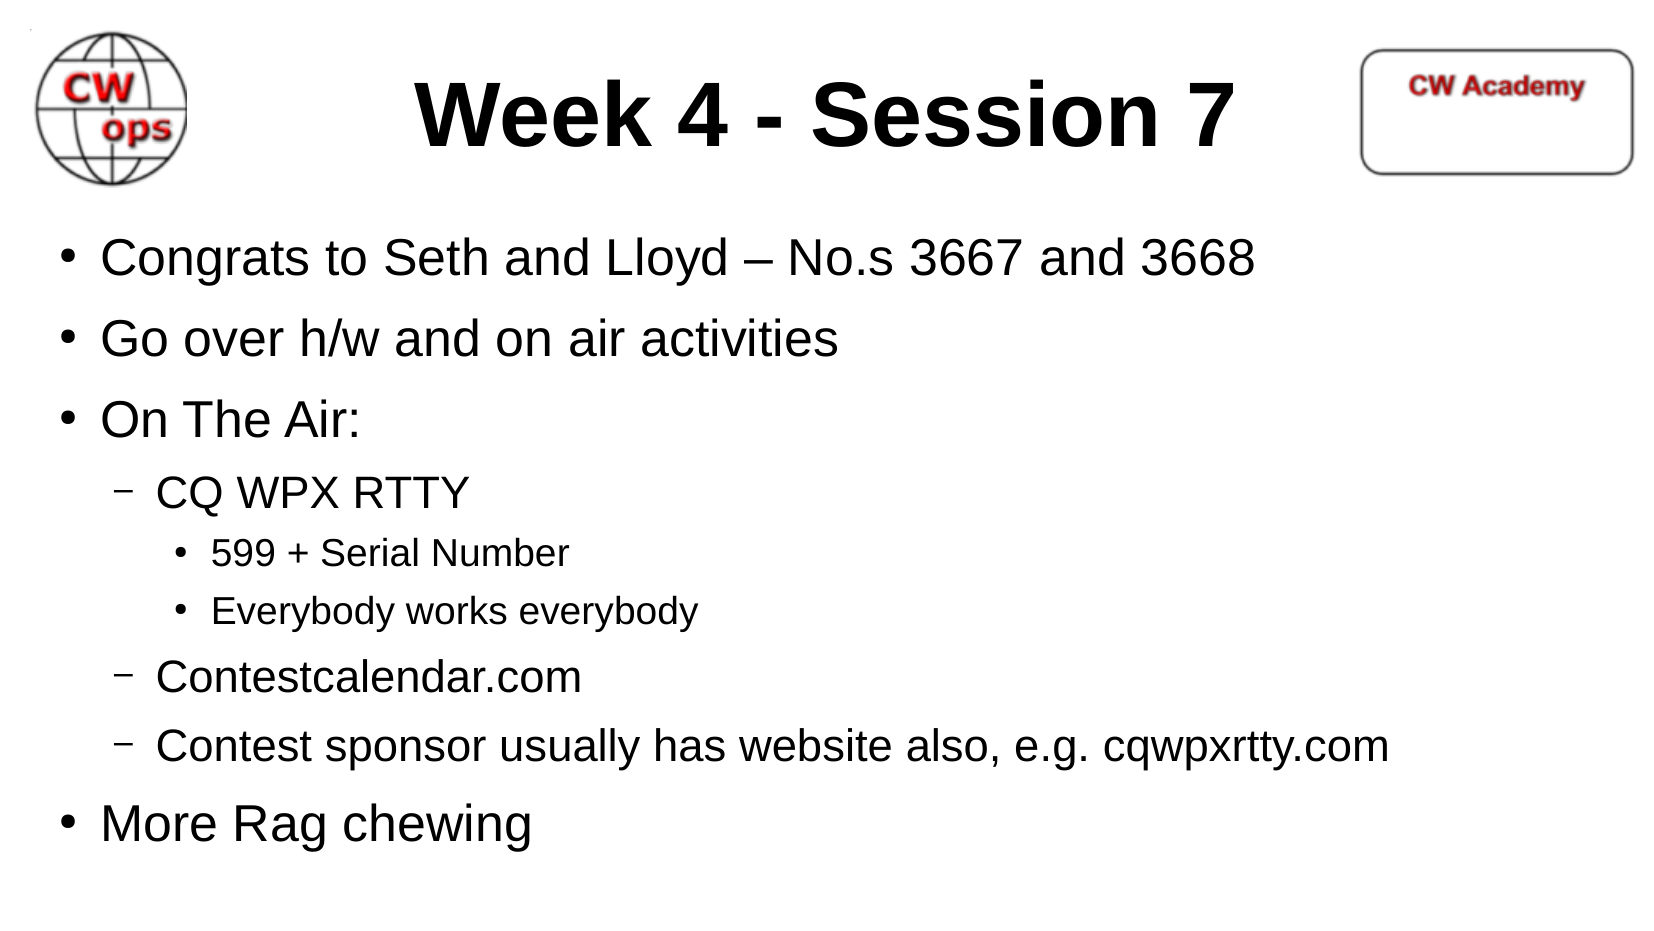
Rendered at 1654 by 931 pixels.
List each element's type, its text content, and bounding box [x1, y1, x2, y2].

list Congrats to Seth and Lloyd – No.s 3667 and 3668 Go over h/w and on air activities On The Air: CQ WPX RTTY 599 + Serial Number Everybody works everybody Contestcalendar.com Contest sponsor usually has website also, e.g. cqwpxrtty.com More Rag chewing [45, 228, 1636, 858]
picture [30, 29, 187, 194]
picture [1571, 37, 1640, 186]
title Week 4 - Session 7 [82, 37, 1571, 193]
